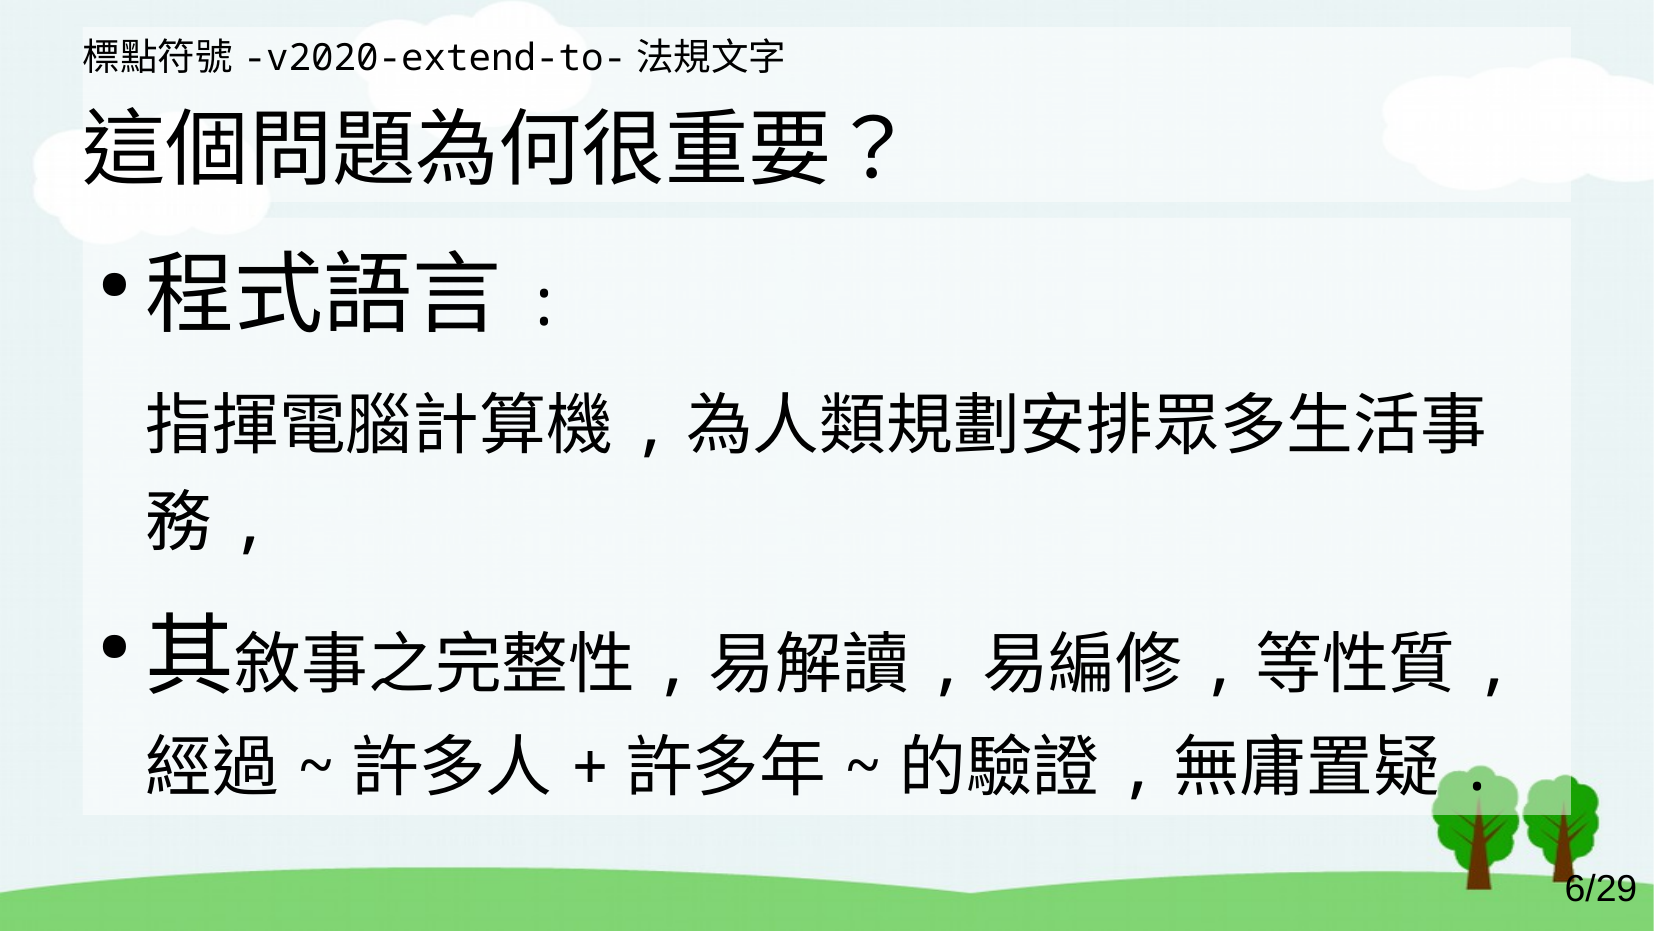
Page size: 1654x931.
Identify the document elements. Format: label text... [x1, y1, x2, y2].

text_box <編號>/29 [1192, 860, 1653, 931]
title 標點符號-v2020-extend-to-法規文字 這個問題為何很重要？ [82, 37, 1571, 193]
list 程式語言: 指揮電腦計算機,為人類規劃安排眾多生活事務, 其敘事之完整性,易解讀,易編修,等性質,經過~許多人+許多年~的驗證,無庸置疑. [82, 217, 1571, 815]
picture [0, 0, 1654, 931]
